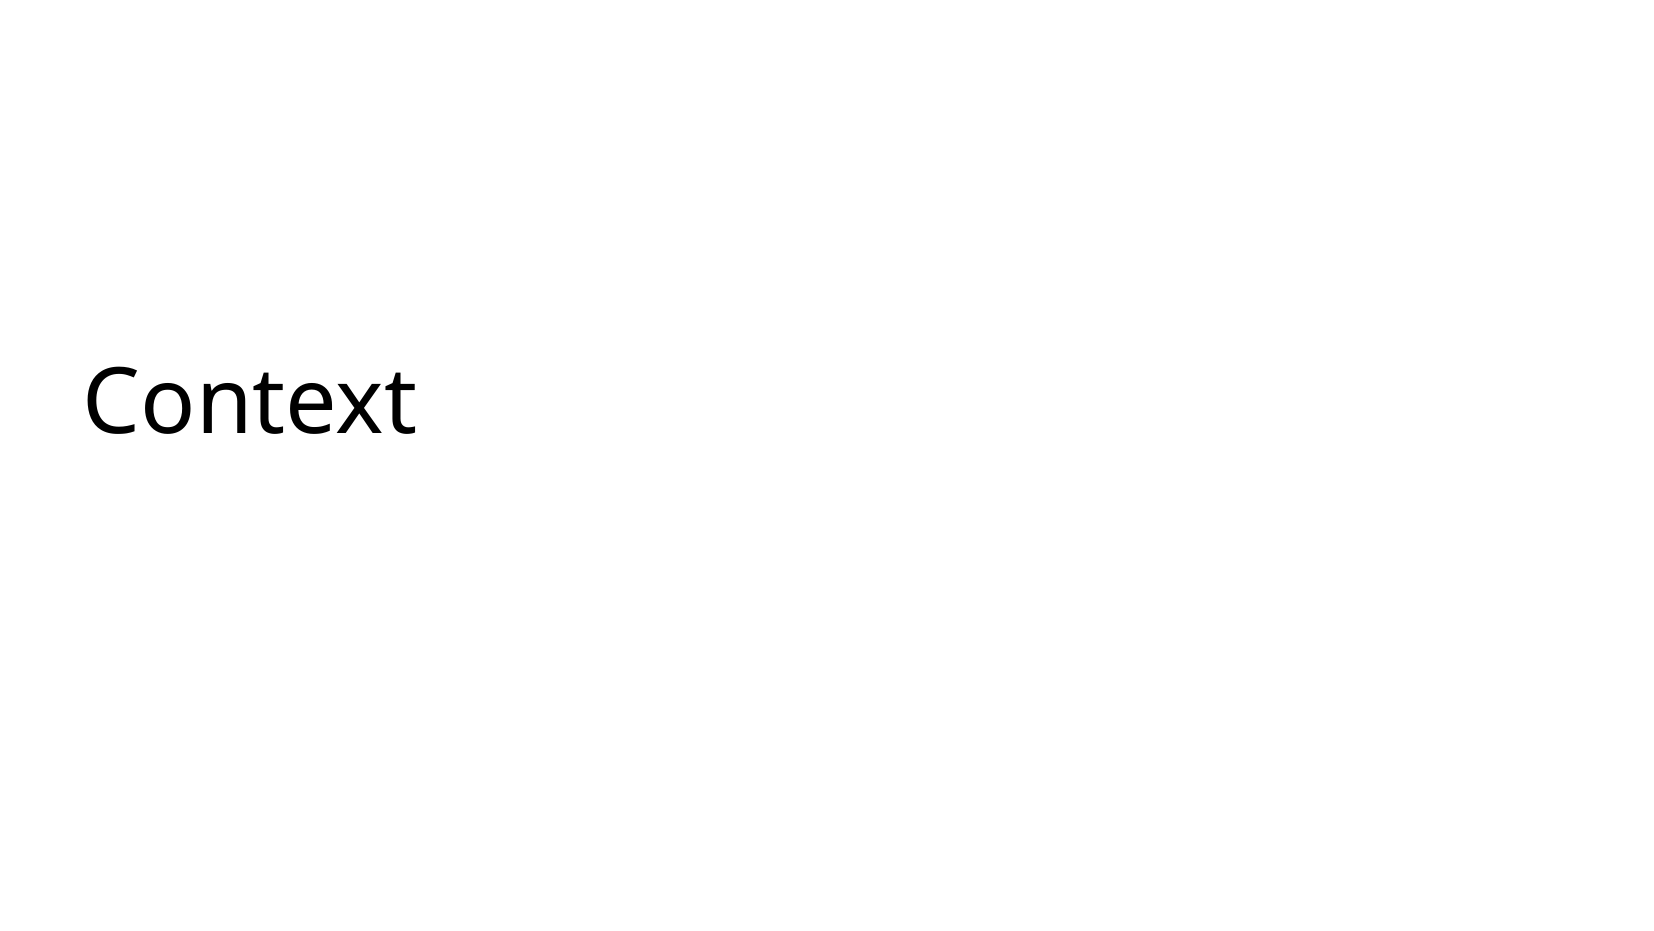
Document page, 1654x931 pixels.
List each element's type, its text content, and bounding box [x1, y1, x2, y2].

title Context [82, 320, 1571, 476]
